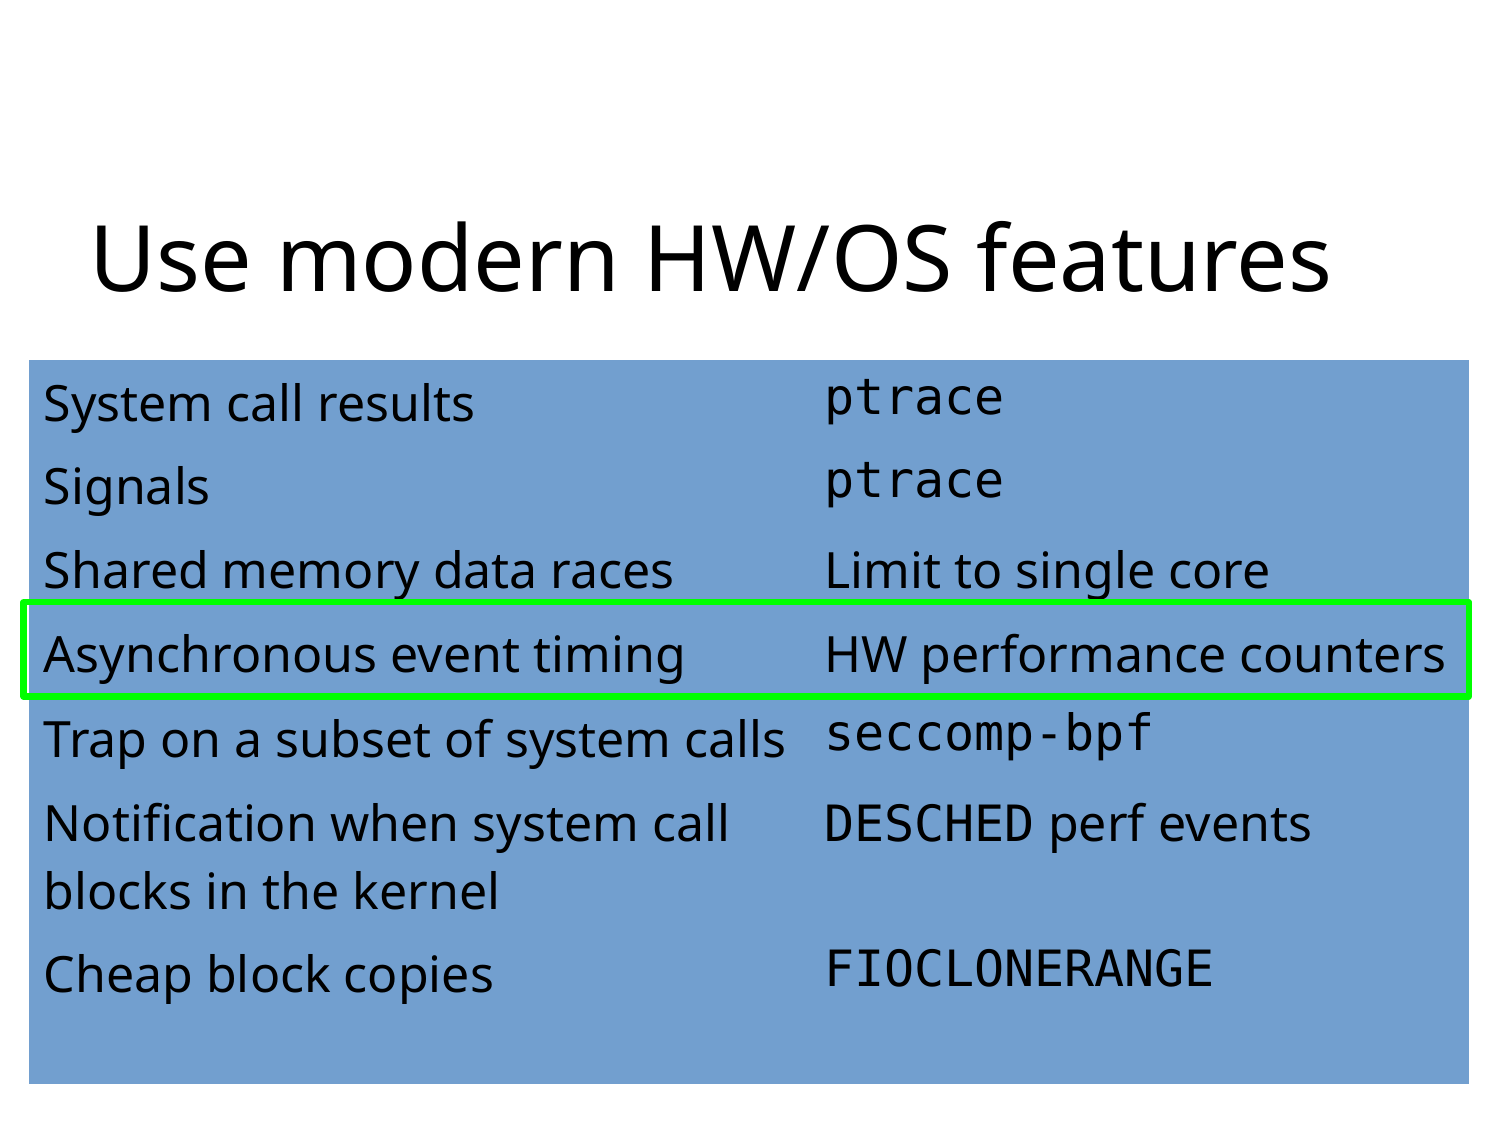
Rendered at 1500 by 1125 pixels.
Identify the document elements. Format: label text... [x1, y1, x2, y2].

table_cell HW performance counters [809, 611, 1466, 693]
table_cell Signals [29, 444, 809, 528]
table_cell Notification when system call blocks in the kernel [29, 780, 809, 932]
table_cell seccomp-bpf [809, 700, 1469, 780]
table_cell Asynchronous event timing [29, 611, 809, 693]
table_cell Shared memory data races [29, 528, 809, 599]
table_header System call results [29, 360, 809, 444]
table_cell FIOCLONERANGE [809, 932, 1469, 1084]
table_cell DESCHED perf events [809, 780, 1469, 932]
table_cell ptrace [809, 444, 1469, 528]
table_cell Limit to single core [809, 528, 1469, 599]
table_header ptrace [809, 360, 1469, 444]
table_cell Cheap block copies [29, 932, 809, 1084]
table_cell Limit to single core [809, 605, 1466, 611]
text_box Use modern HW/OS features [74, 172, 1424, 337]
table_cell Shared memory data races [29, 605, 809, 611]
table_cell Trap on a subset of system calls [29, 700, 809, 780]
